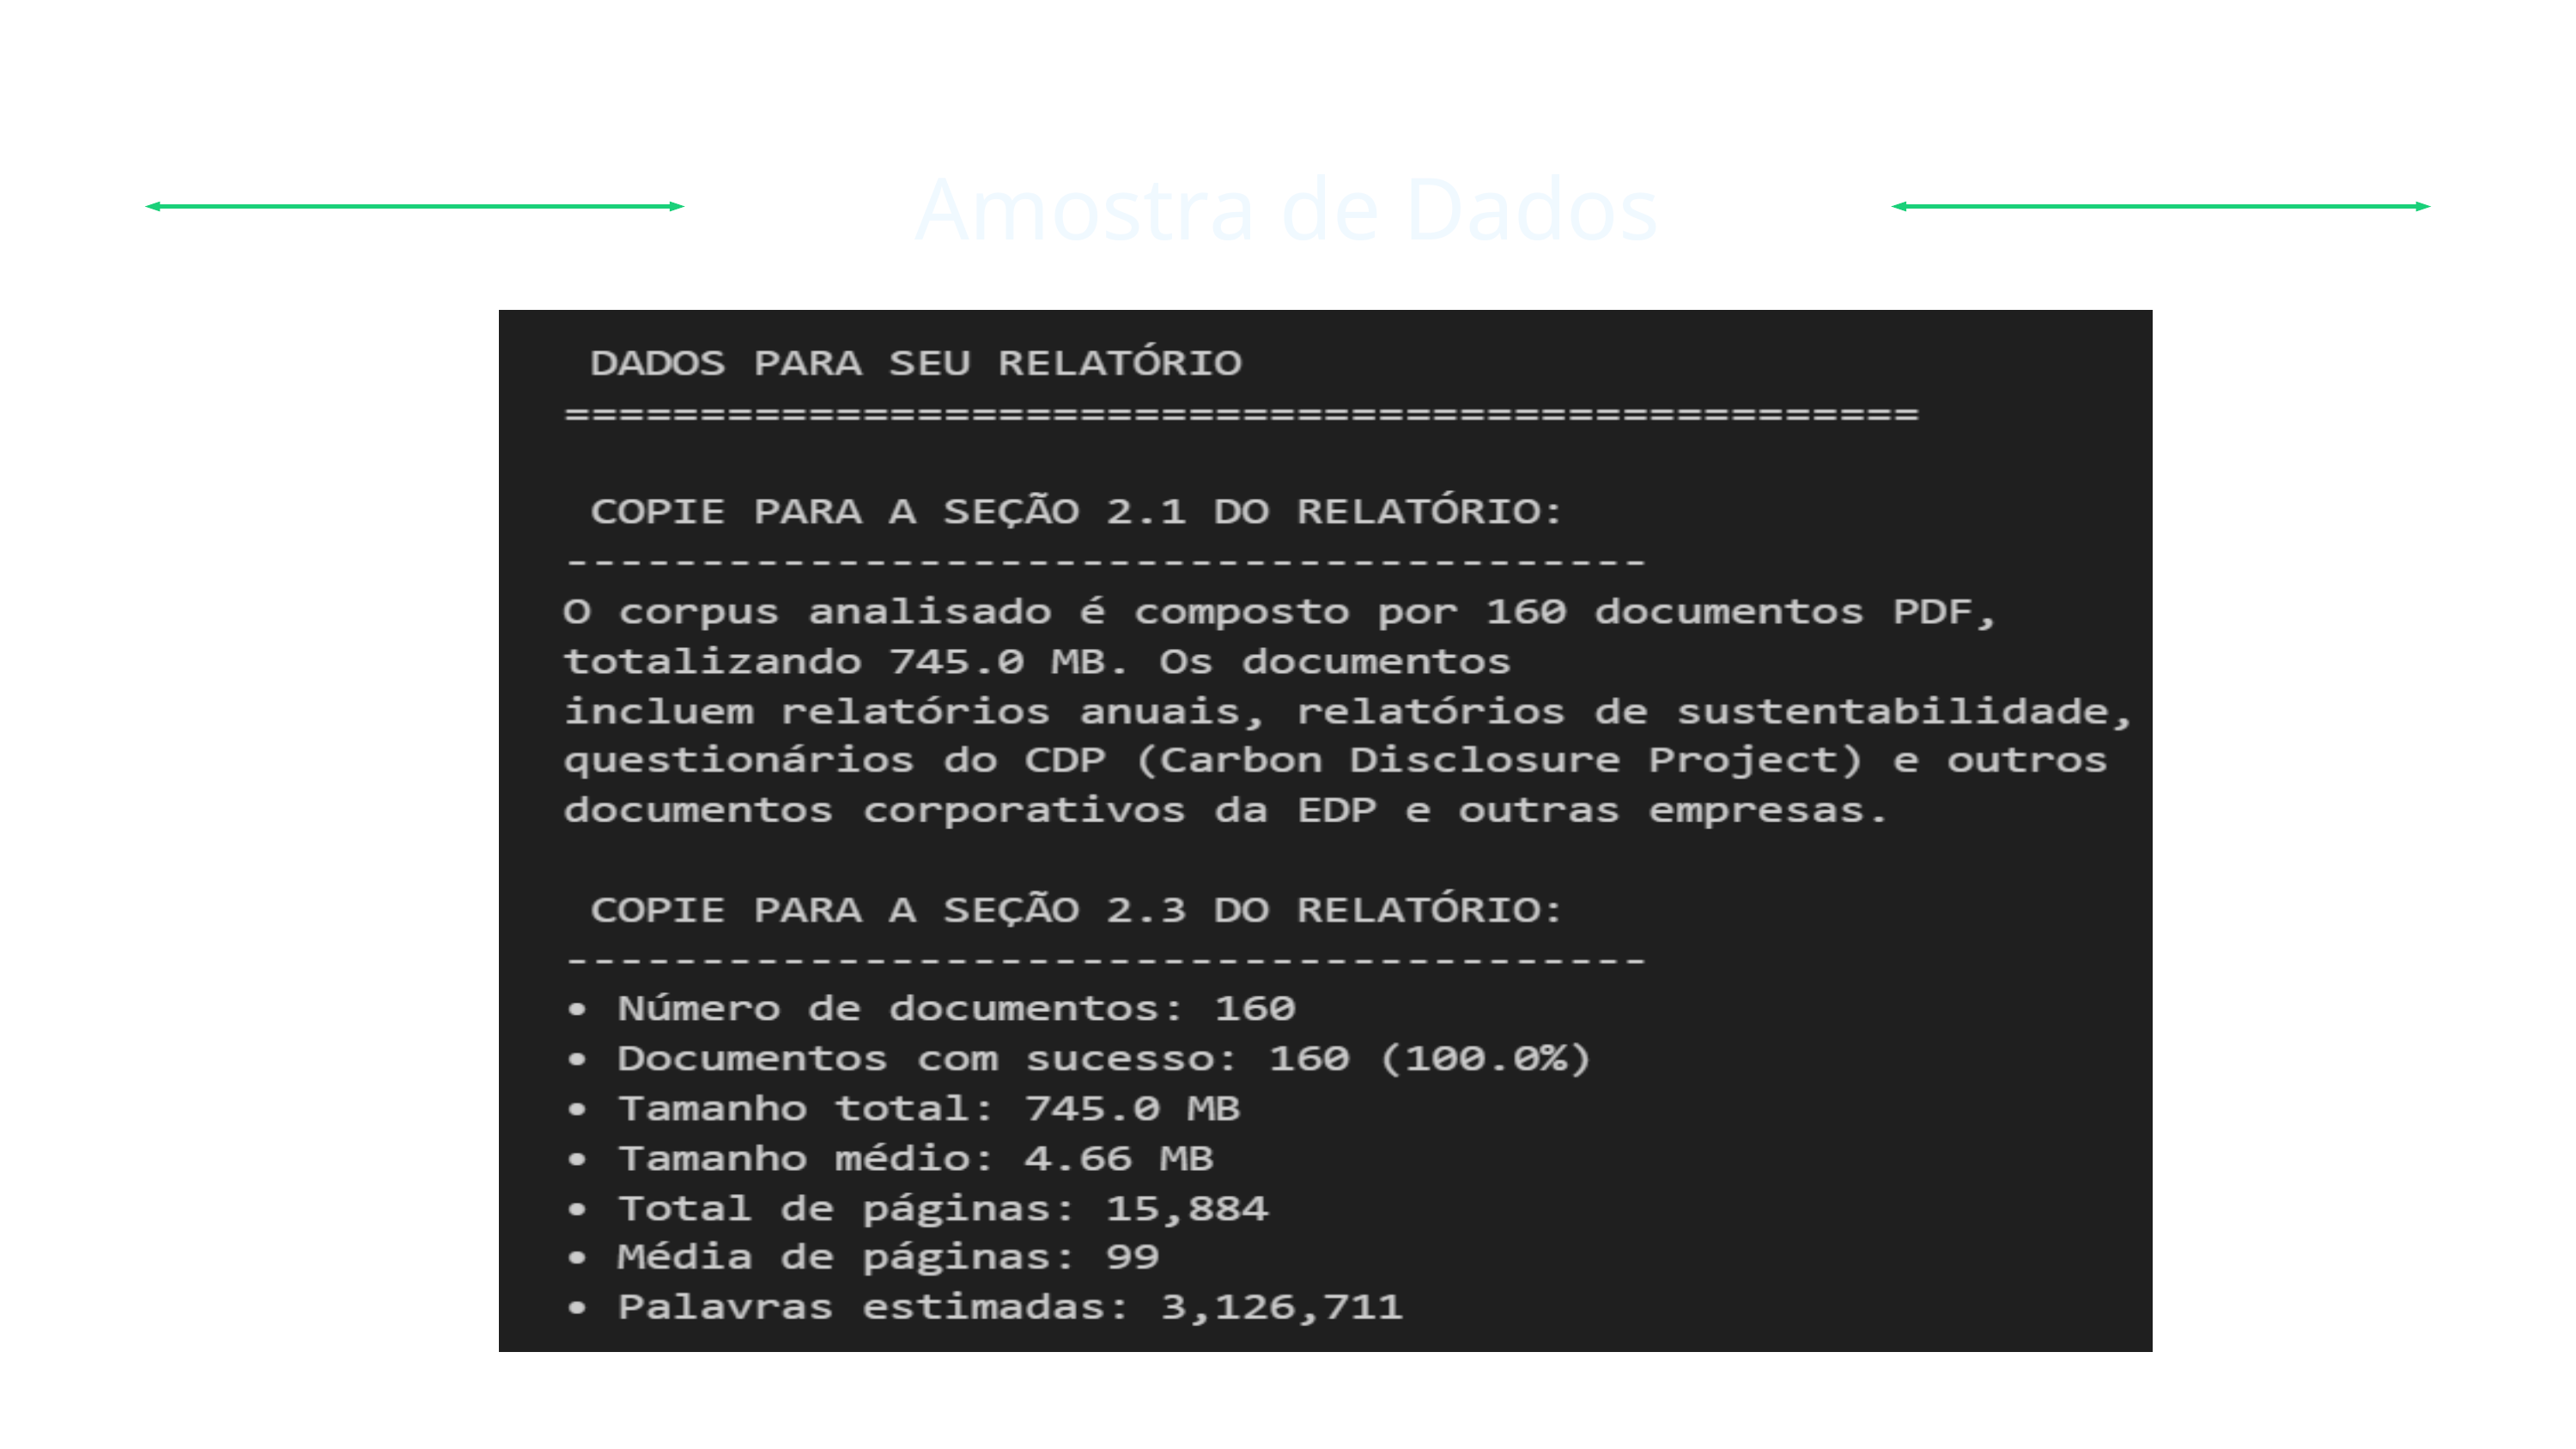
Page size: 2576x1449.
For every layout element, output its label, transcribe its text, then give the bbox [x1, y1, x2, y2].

text_box Amostra de Dados [499, 154, 2077, 259]
picture [499, 310, 2153, 1352]
